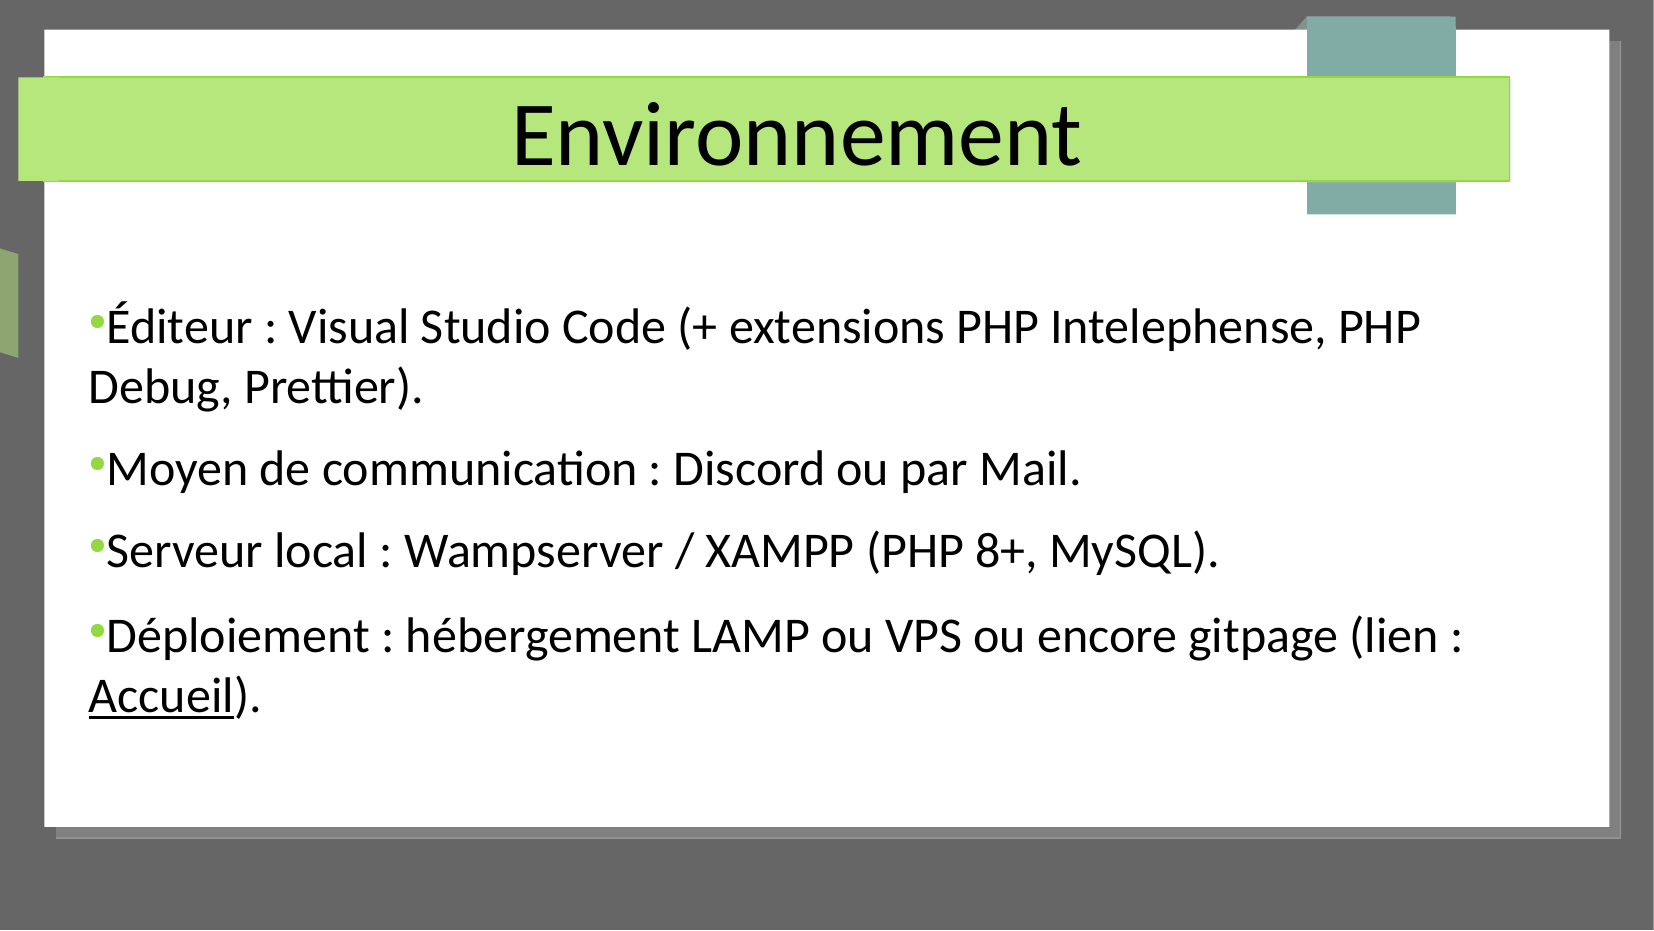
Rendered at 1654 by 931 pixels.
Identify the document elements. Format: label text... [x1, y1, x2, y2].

list Éditeur : Visual Studio Code (+ extensions PHP Intelephense, PHP Debug, Prettier). Moyen de communication : Discord ou par Mail. Serveur local : Wampserver / XAMPP (PHP 8+, MySQL). Déploiement : hébergement LAMP ou VPS ou encore gitpage (lien : Accueil). [88, 221, 1565, 813]
title Environnement [88, 73, 1506, 178]
